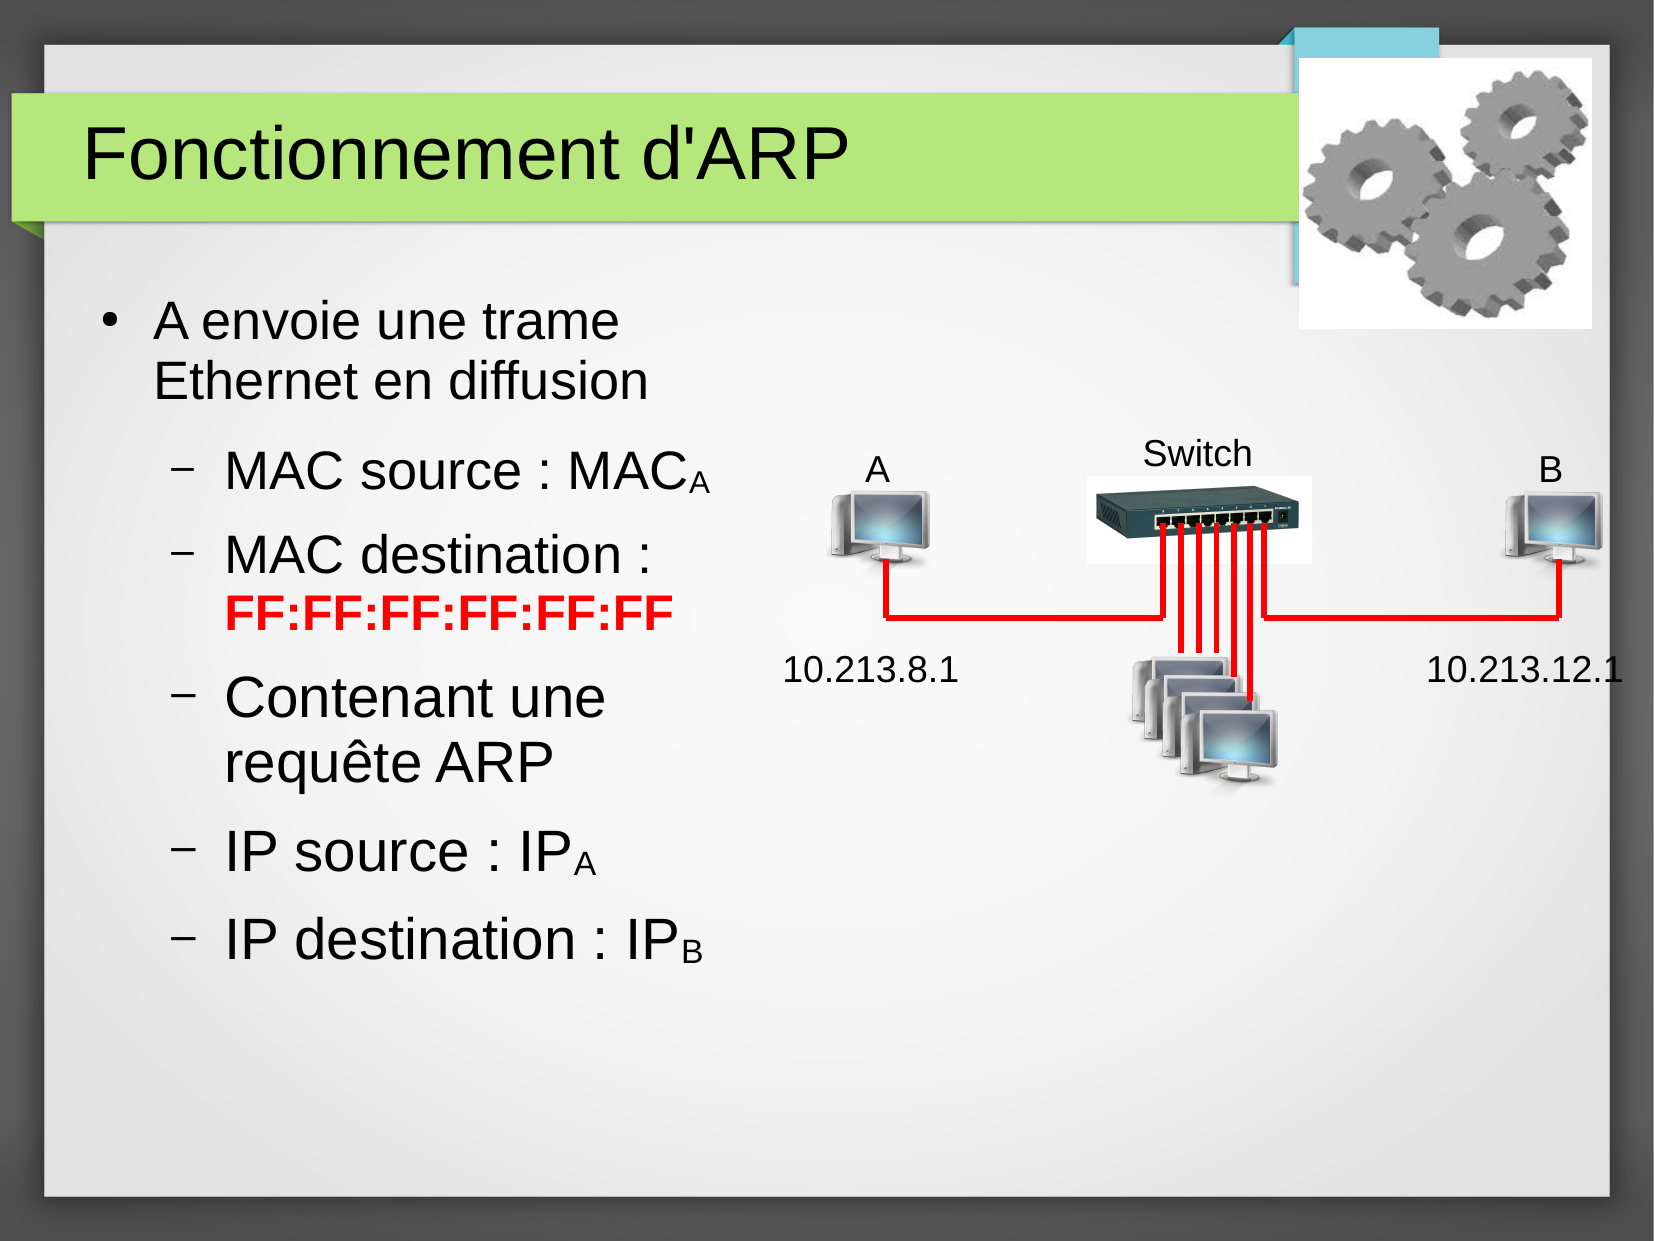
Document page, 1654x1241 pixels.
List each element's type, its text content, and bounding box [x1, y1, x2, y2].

text_box 10.213.8.1 [767, 641, 1004, 699]
picture [0, 0, 1654, 1241]
text_box B [1523, 440, 1607, 498]
text_box 10.213.12.1 [1411, 641, 1648, 699]
list A envoie une trame Ethernet en diffusion MAC source : MACA MAC destination : FF:FF:FF:FF:FF:FF Contenant une requête ARP IP source : IPA IP destination : IPB [82, 290, 804, 1010]
text_box Switch [1127, 425, 1276, 483]
title Fonctionnement d'ARP [82, 94, 1264, 213]
text_box A [850, 440, 934, 498]
